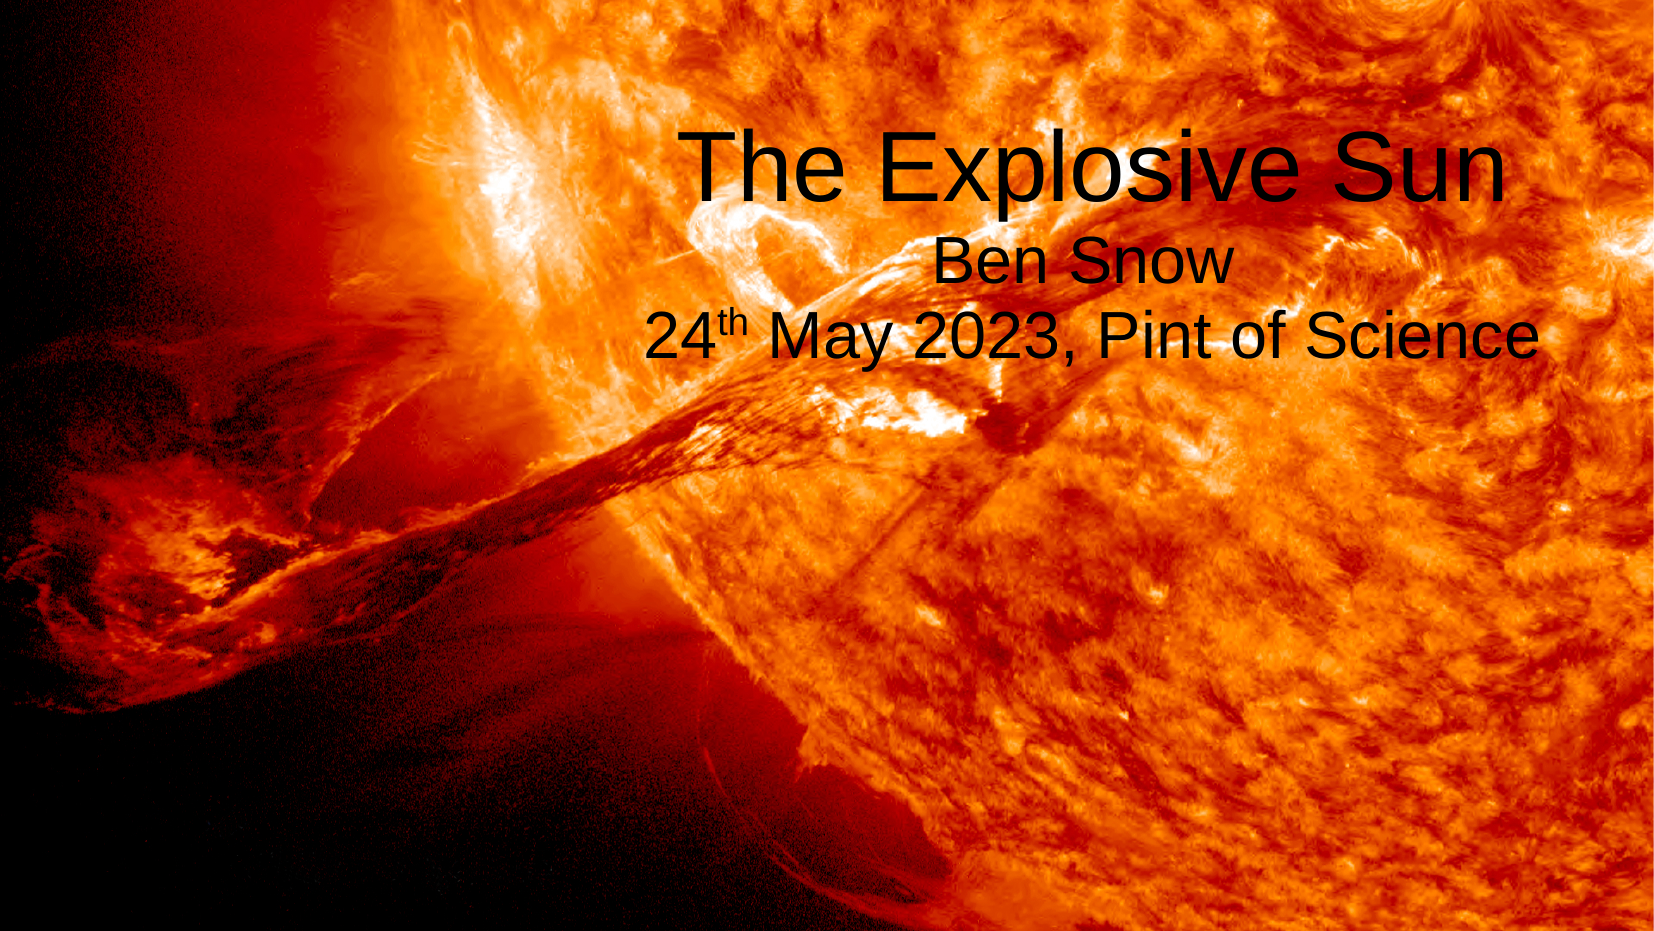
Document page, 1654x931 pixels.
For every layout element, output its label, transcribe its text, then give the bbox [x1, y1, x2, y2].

subtitle The Explosive Sun Ben Snow 24th May 2023, Pint of Science [531, 0, 1654, 484]
picture [0, 0, 1654, 931]
